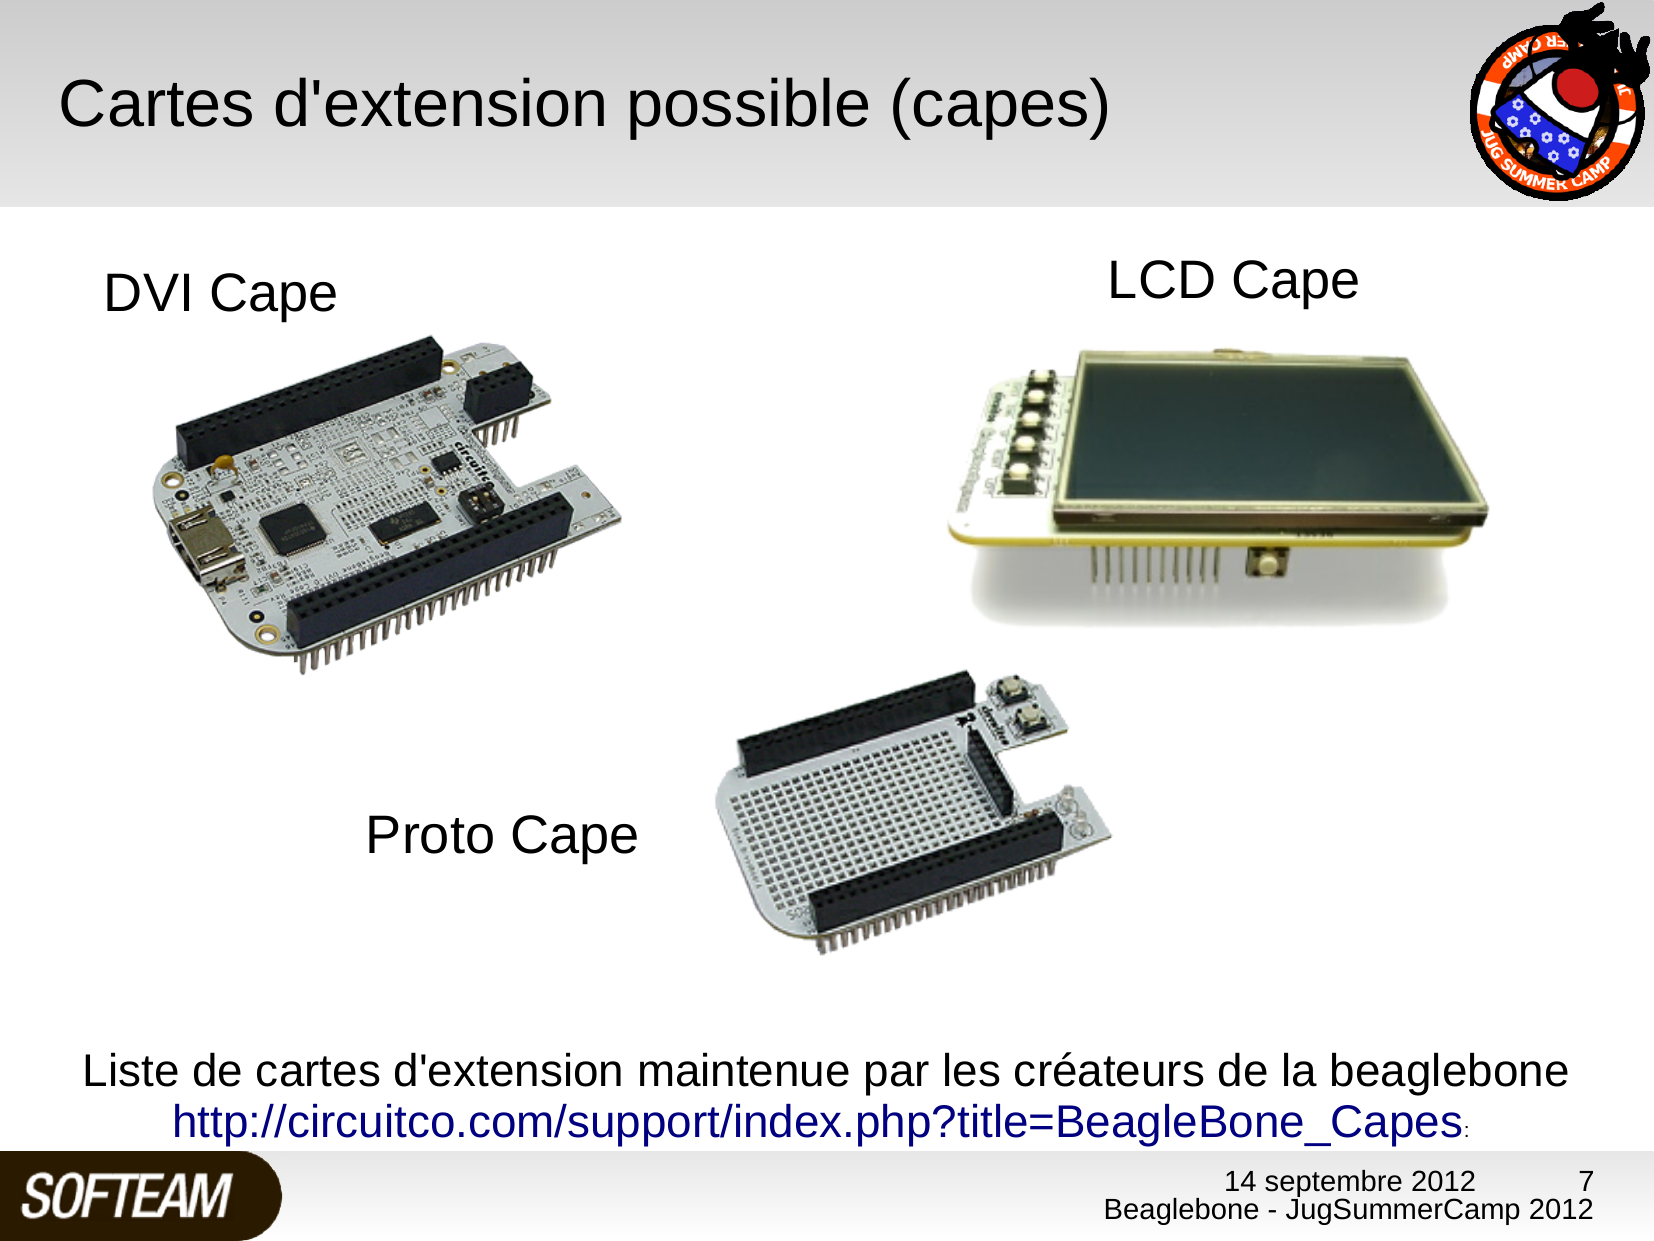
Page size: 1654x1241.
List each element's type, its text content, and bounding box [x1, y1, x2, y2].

title Cartes d'extension possible (capes) [59, 29, 1359, 178]
picture [123, 330, 650, 686]
picture [0, 1155, 286, 1241]
text_box Liste de cartes d'extension maintenue par les créateurs de la beaglebonehttp://circuitco.com/support/index.php?title=BeagleBone_Capes: [0, 1037, 1654, 1155]
text_box Proto Cape [351, 797, 656, 873]
text_box DVI Cape [89, 255, 355, 331]
picture [1465, 0, 1654, 207]
text_box LCD Cape [1093, 242, 1377, 318]
picture [678, 251, 1536, 975]
